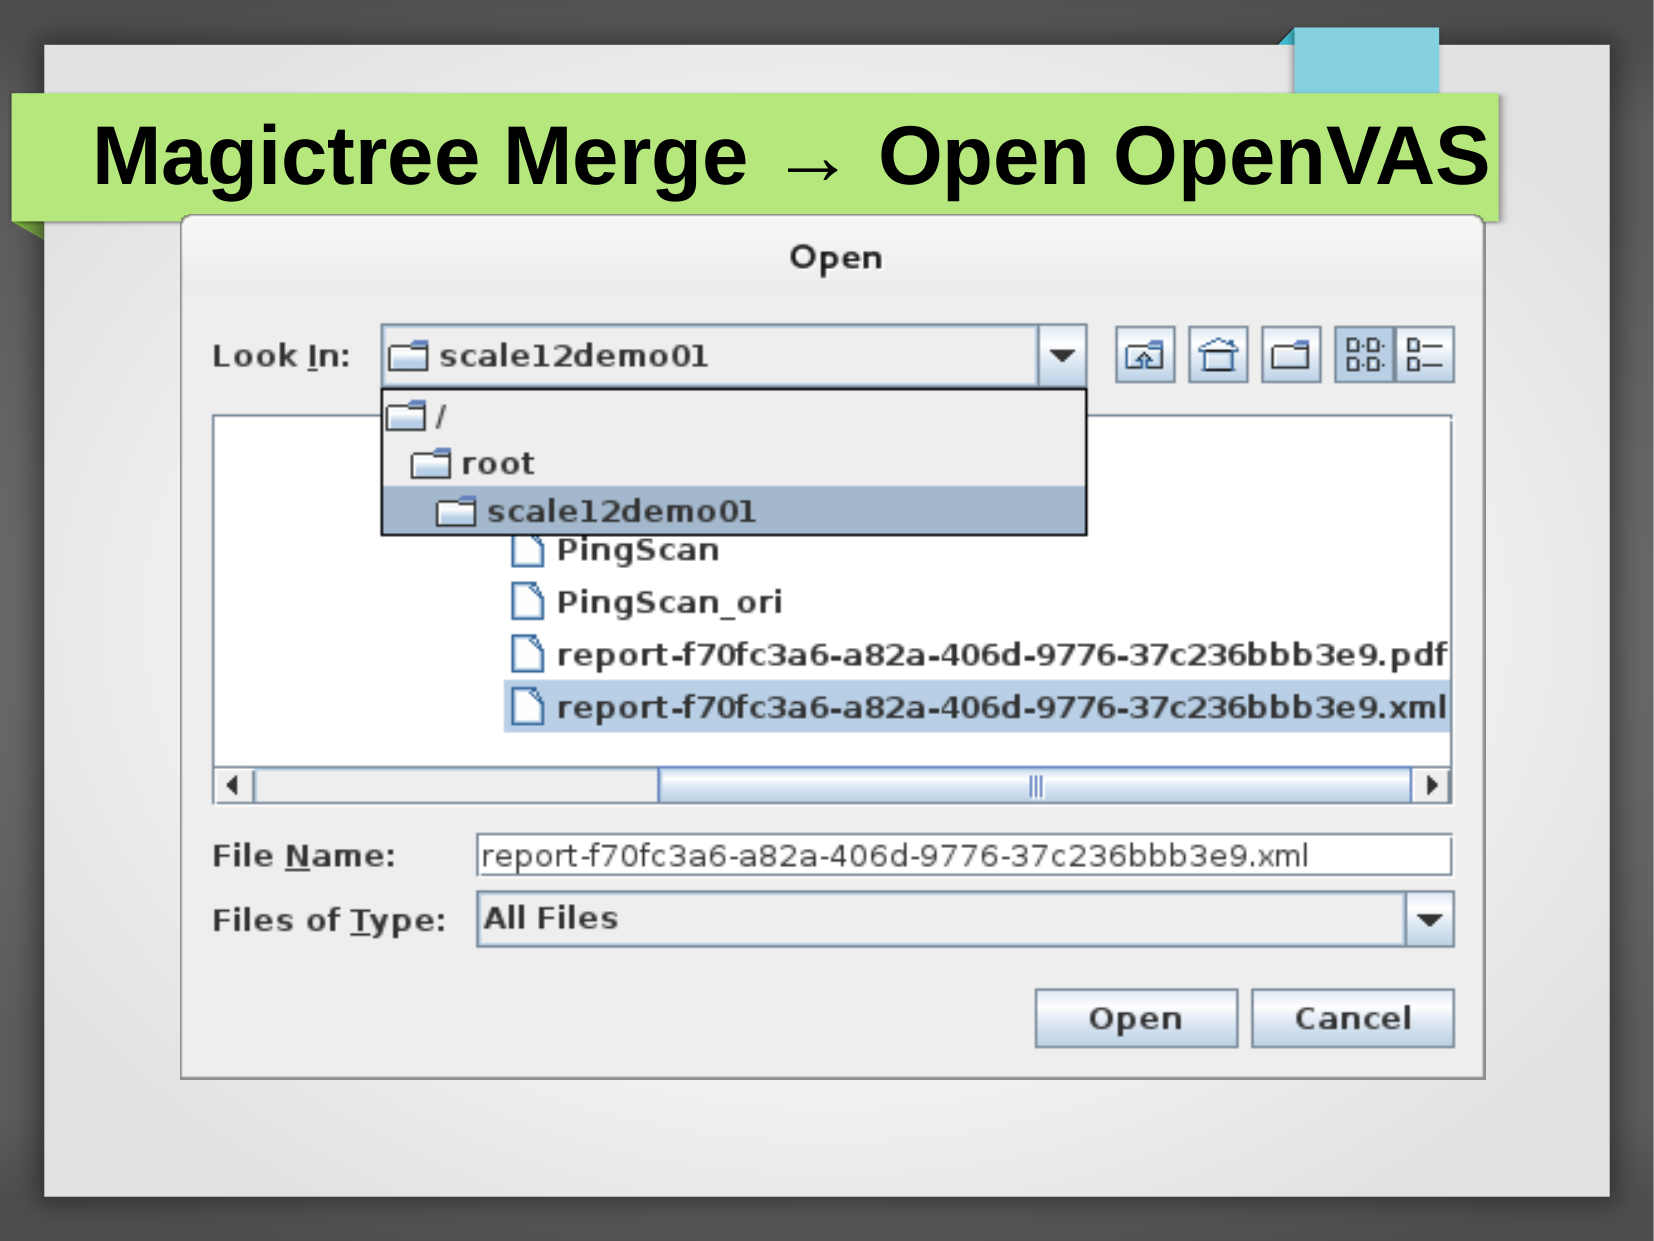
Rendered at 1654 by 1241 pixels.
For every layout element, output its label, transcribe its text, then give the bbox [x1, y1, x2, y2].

text_box Magictree Merge → Open OpenVAS [77, 102, 1531, 211]
picture [0, 0, 1654, 1241]
